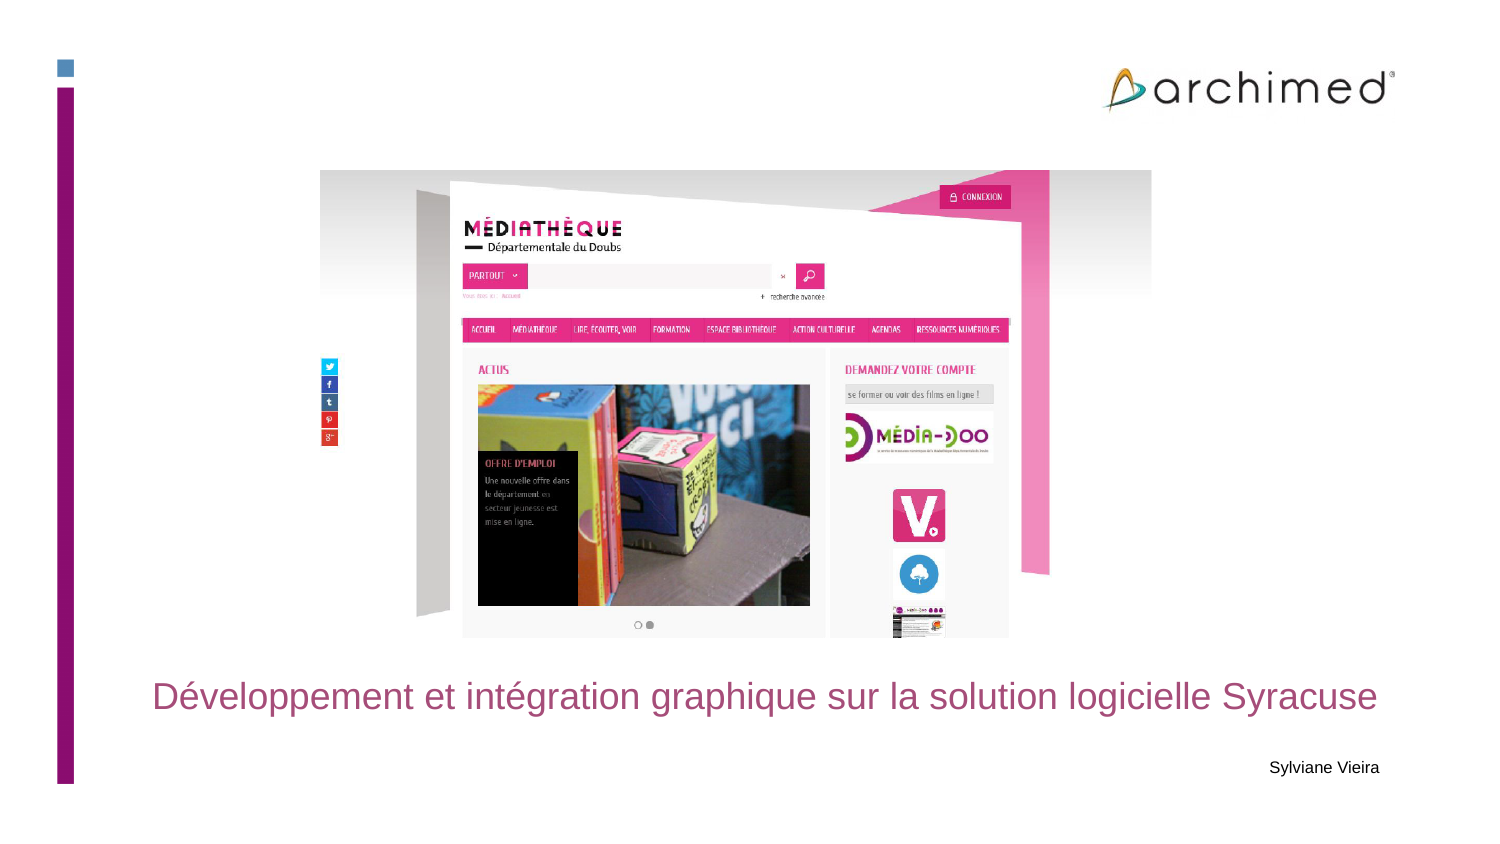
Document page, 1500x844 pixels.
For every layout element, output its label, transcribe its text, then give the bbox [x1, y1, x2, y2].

picture [319, 169, 1152, 641]
picture [57, 59, 74, 785]
text_box Sylviane Vieira [789, 742, 1395, 793]
title Développement et intégration graphique sur la solution logicielle Syracuse [85, 663, 1445, 732]
picture [1101, 68, 1395, 124]
